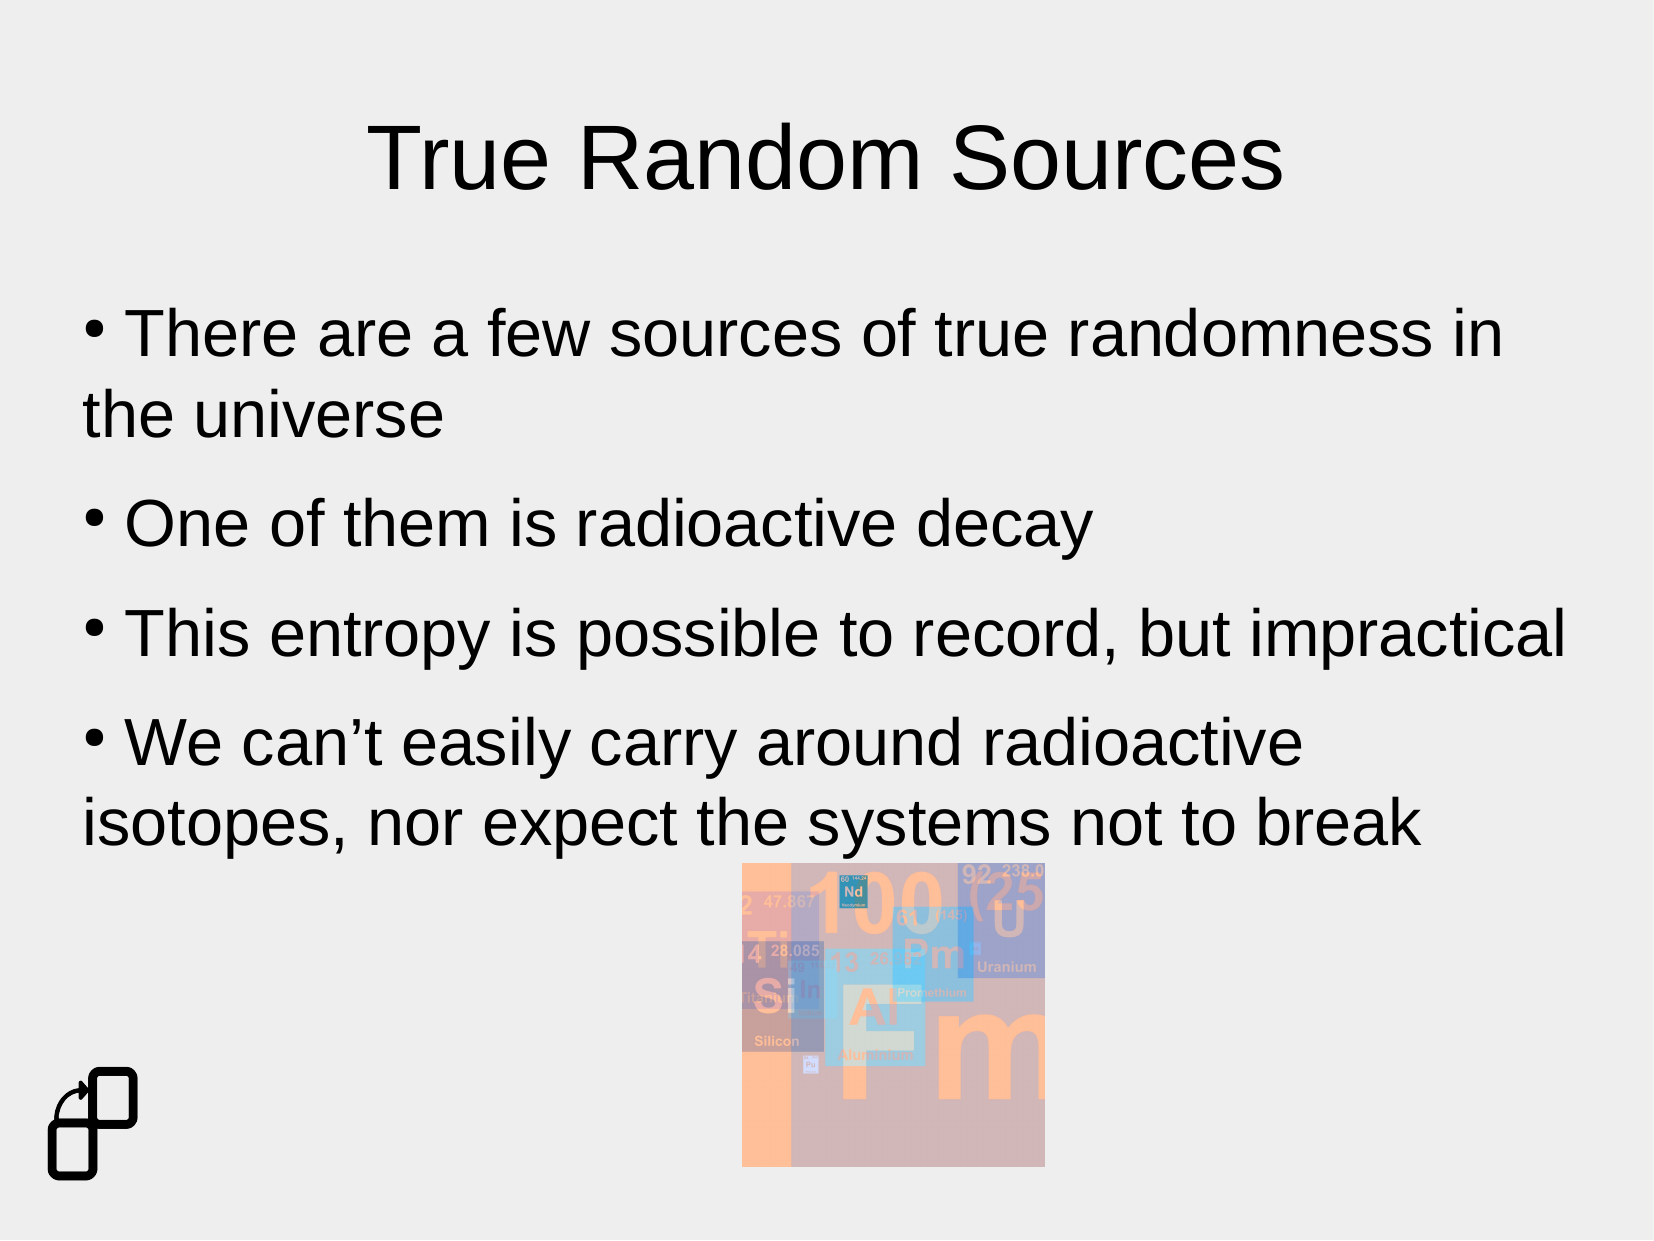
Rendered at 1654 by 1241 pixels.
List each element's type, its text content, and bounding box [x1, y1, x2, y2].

list There are a few sources of true randomness in the universe One of them is radioactive decay This entropy is possible to record, but impractical We can’t easily carry around radioactive isotopes, nor expect the systems not to break [82, 290, 1571, 1010]
picture [742, 863, 1045, 1167]
title True Random Sources [82, 97, 1571, 209]
picture [30, 1062, 153, 1186]
